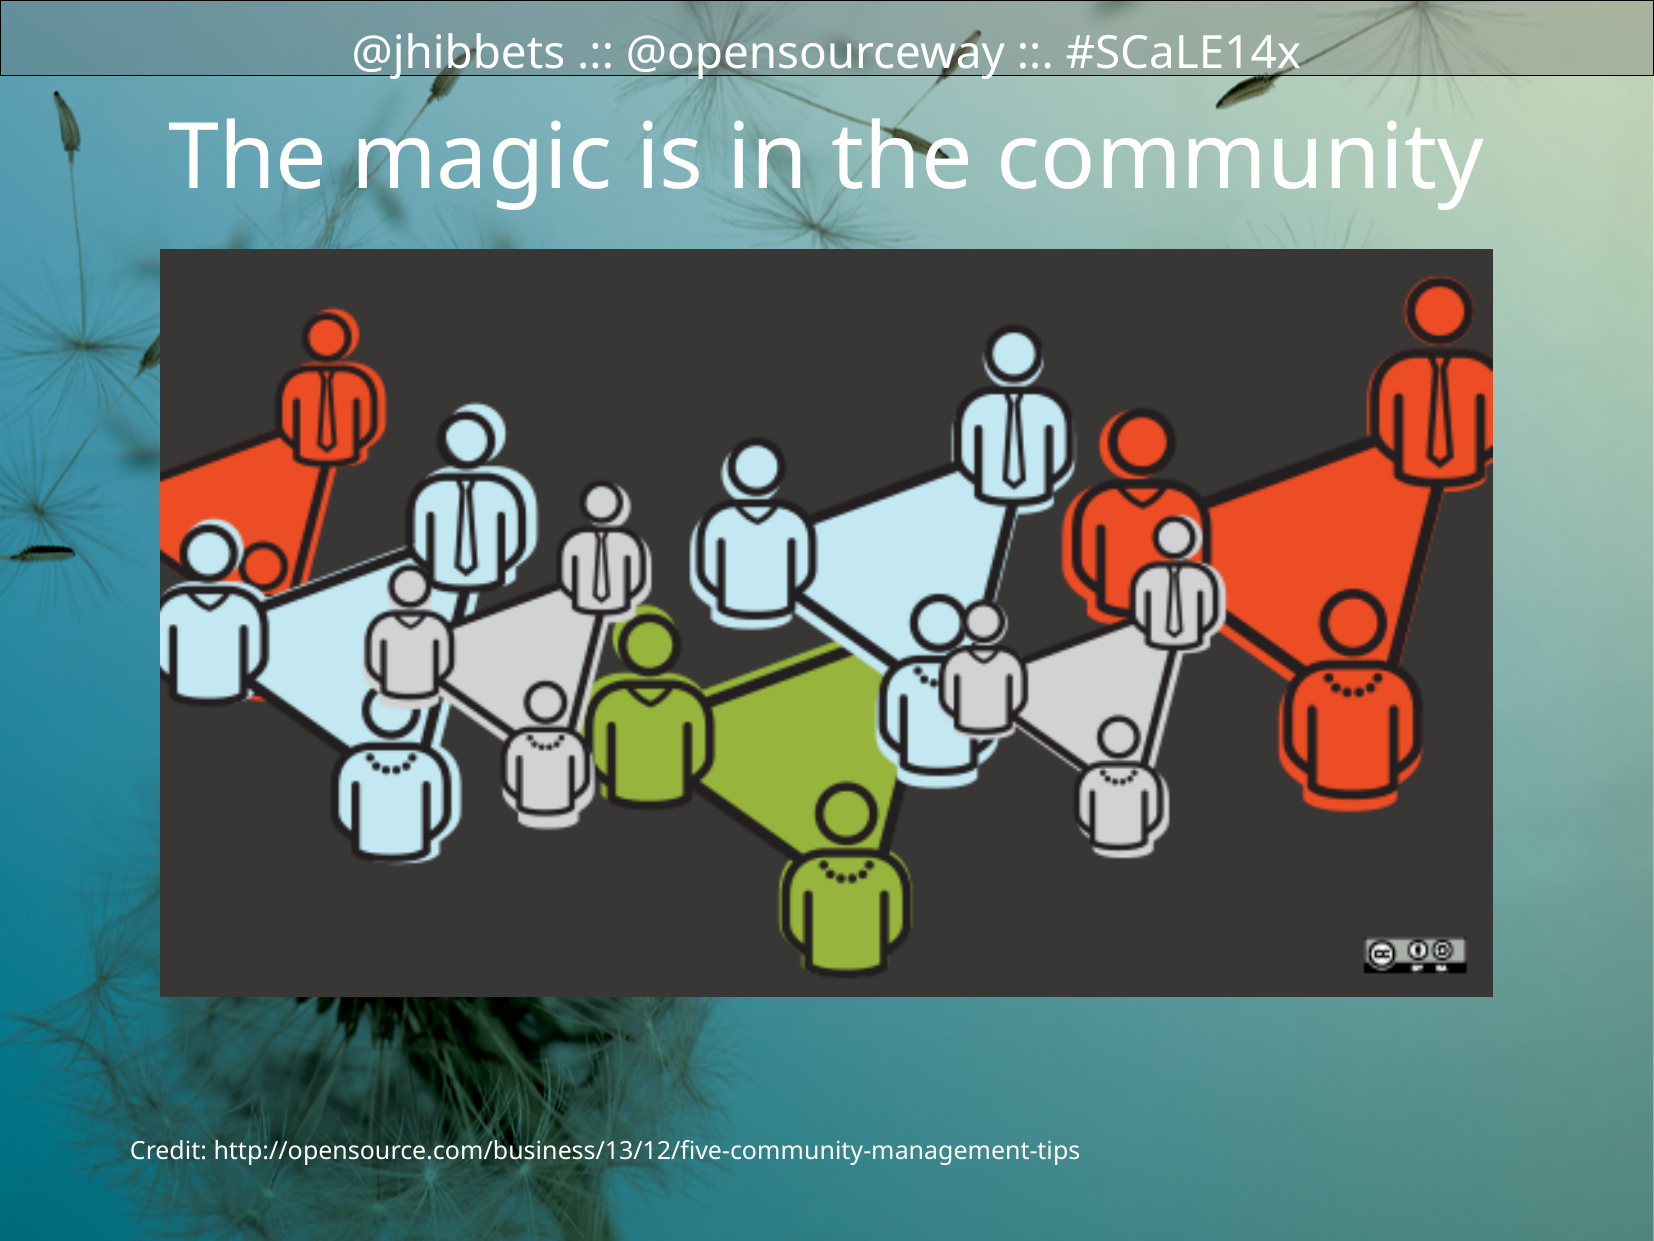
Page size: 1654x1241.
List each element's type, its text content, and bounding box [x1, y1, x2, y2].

title The magic is in the community [82, 49, 1571, 257]
text_box Credit: http://opensource.com/business/13/12/five-community-management-tips [115, 1125, 1089, 1165]
picture [0, 76, 1654, 1241]
